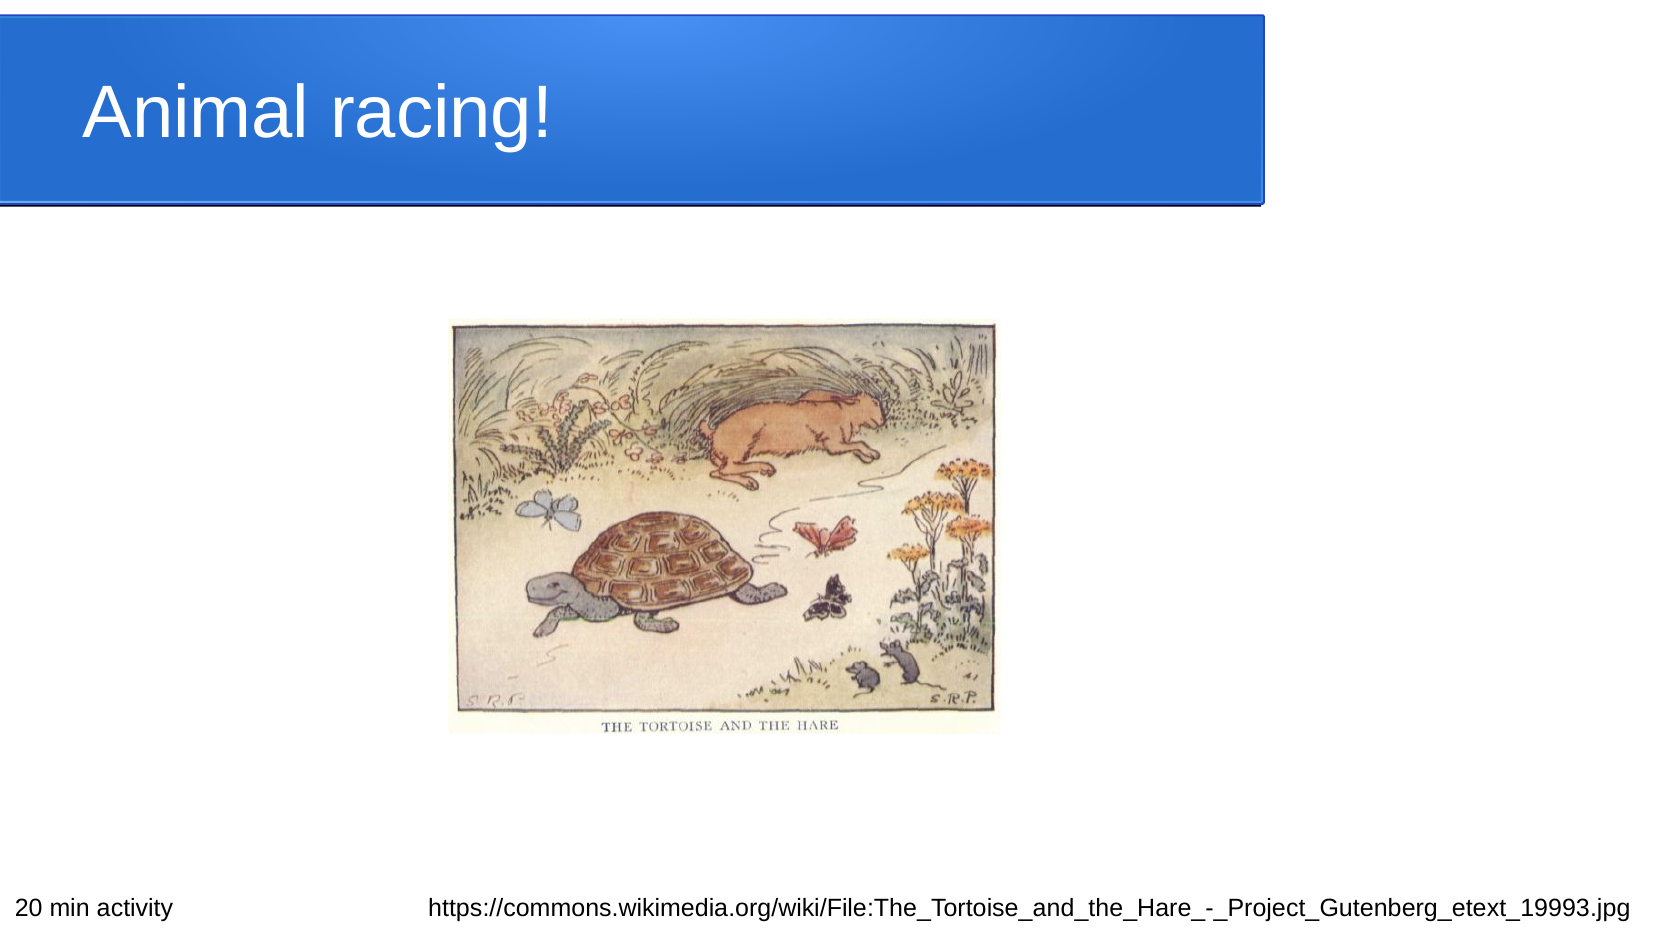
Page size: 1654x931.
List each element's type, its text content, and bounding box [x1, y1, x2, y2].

text_box 20 min activity [0, 885, 201, 929]
title Animal racing! [82, 35, 1235, 189]
picture [448, 318, 1001, 734]
text_box https://commons.wikimedia.org/wiki/File:The_Tortoise_and_the_Hare_-_Project_Gutenberg_etext_19993.jpg [413, 885, 1654, 931]
